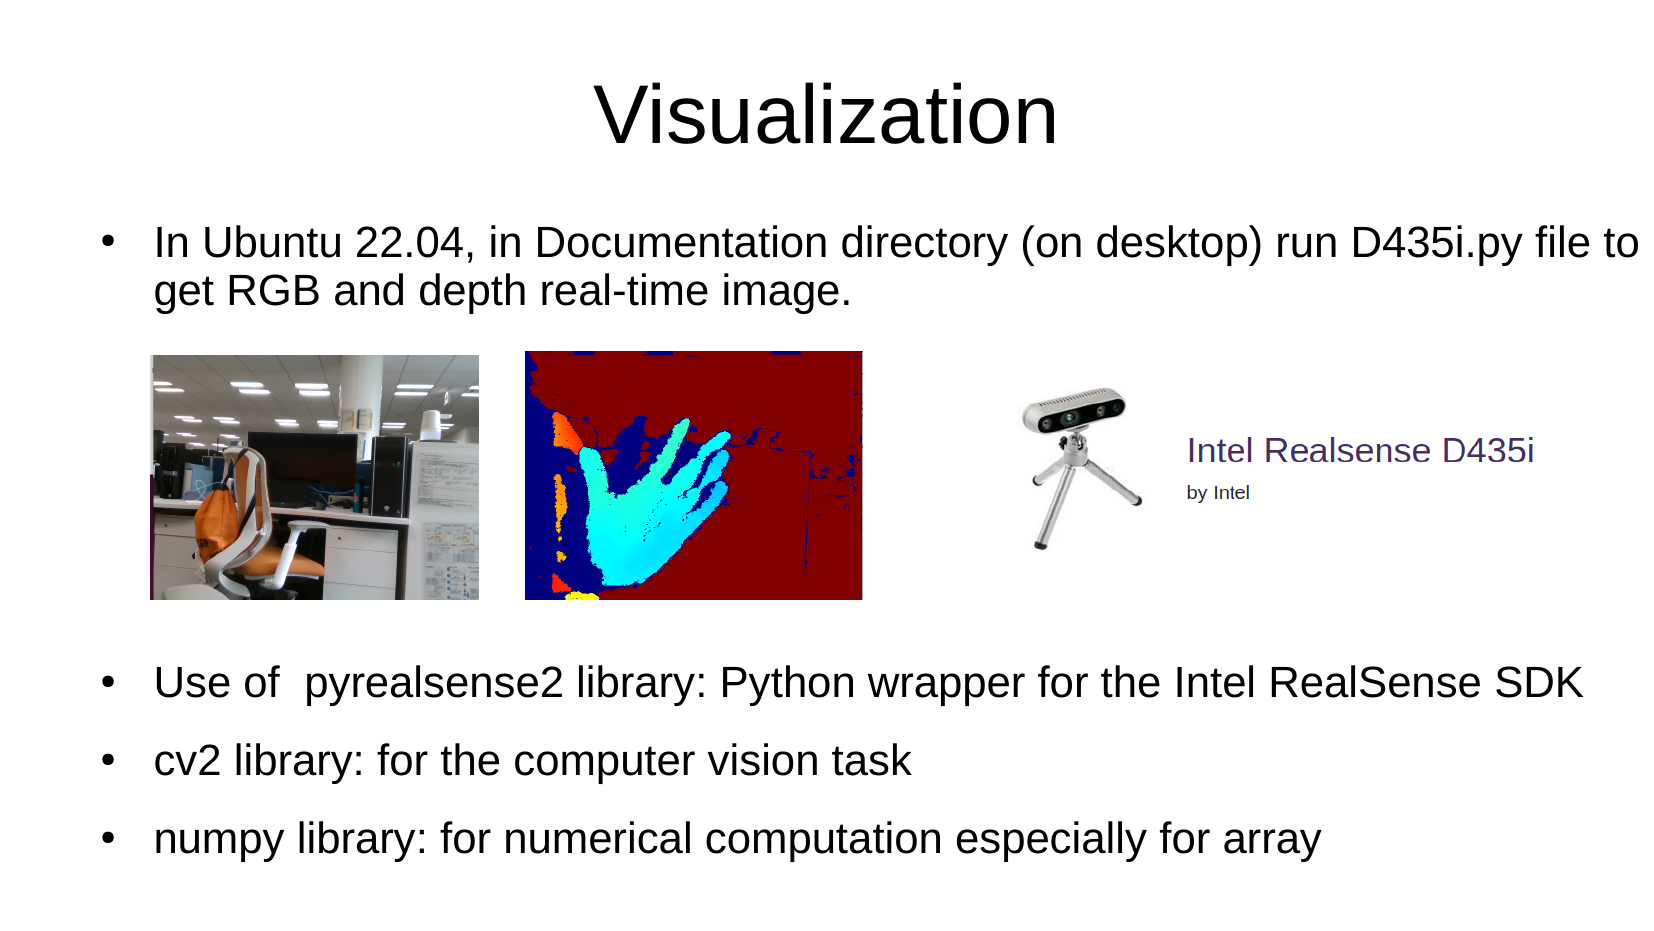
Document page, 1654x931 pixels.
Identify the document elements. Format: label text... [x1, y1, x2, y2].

title Visualization [82, 37, 1571, 193]
picture [525, 351, 863, 601]
list In Ubuntu 22.04, in Documentation directory (on desktop) run D435i.py file to get RGB and depth real-time image. Use of pyrealsense2 library: Python wrapper for the Intel RealSense SDK cv2 library: for the computer vision task numpy library: for numerical computation especially for array [82, 217, 1654, 901]
picture [150, 355, 479, 601]
picture [1006, 374, 1538, 563]
